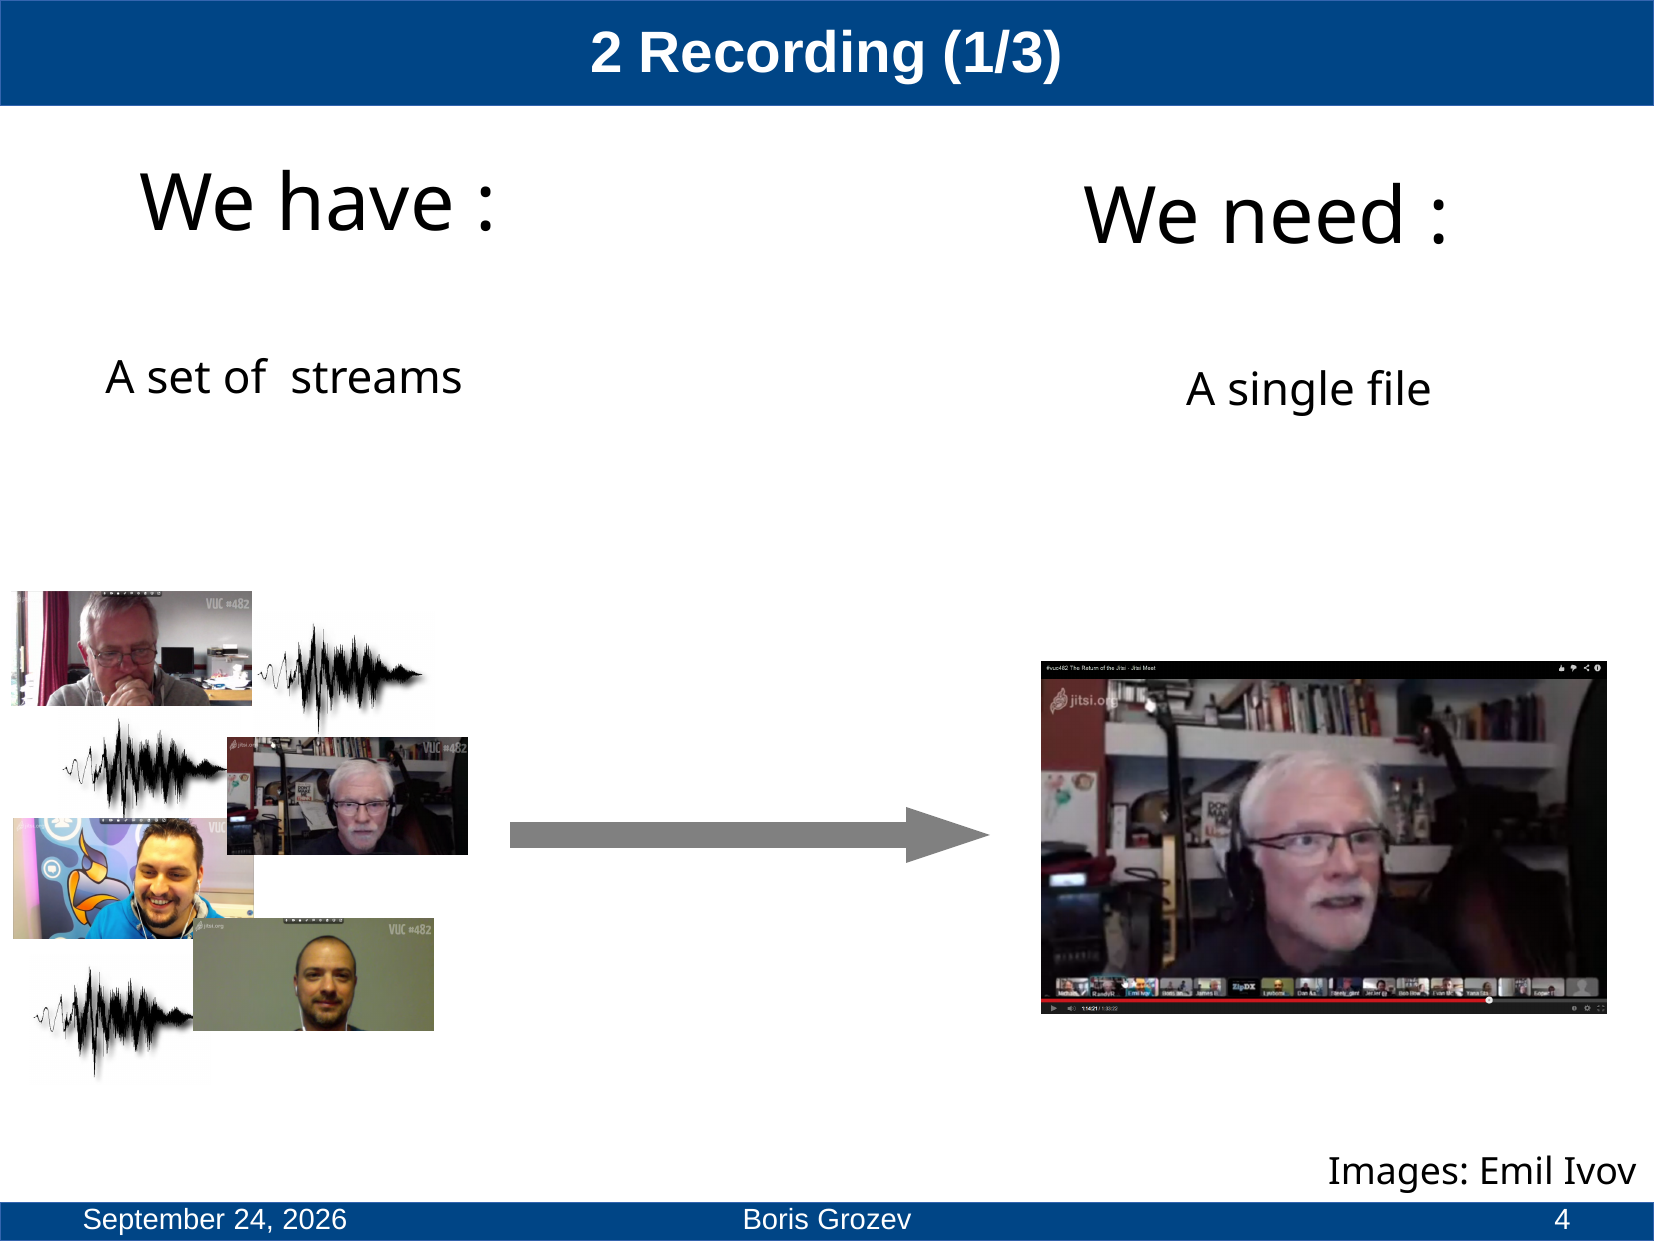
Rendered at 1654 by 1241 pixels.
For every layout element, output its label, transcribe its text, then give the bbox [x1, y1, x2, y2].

text_box A set of streams [90, 337, 358, 406]
picture [1041, 661, 1607, 1014]
text_box We need : [1068, 150, 1332, 258]
text_box A single file [1171, 349, 1364, 417]
text_box Images: Emil Ivov [1313, 1137, 1639, 1201]
text_box We have : [124, 138, 384, 245]
title 2 Recording (1/3) [0, 0, 1654, 106]
picture [11, 591, 468, 1085]
